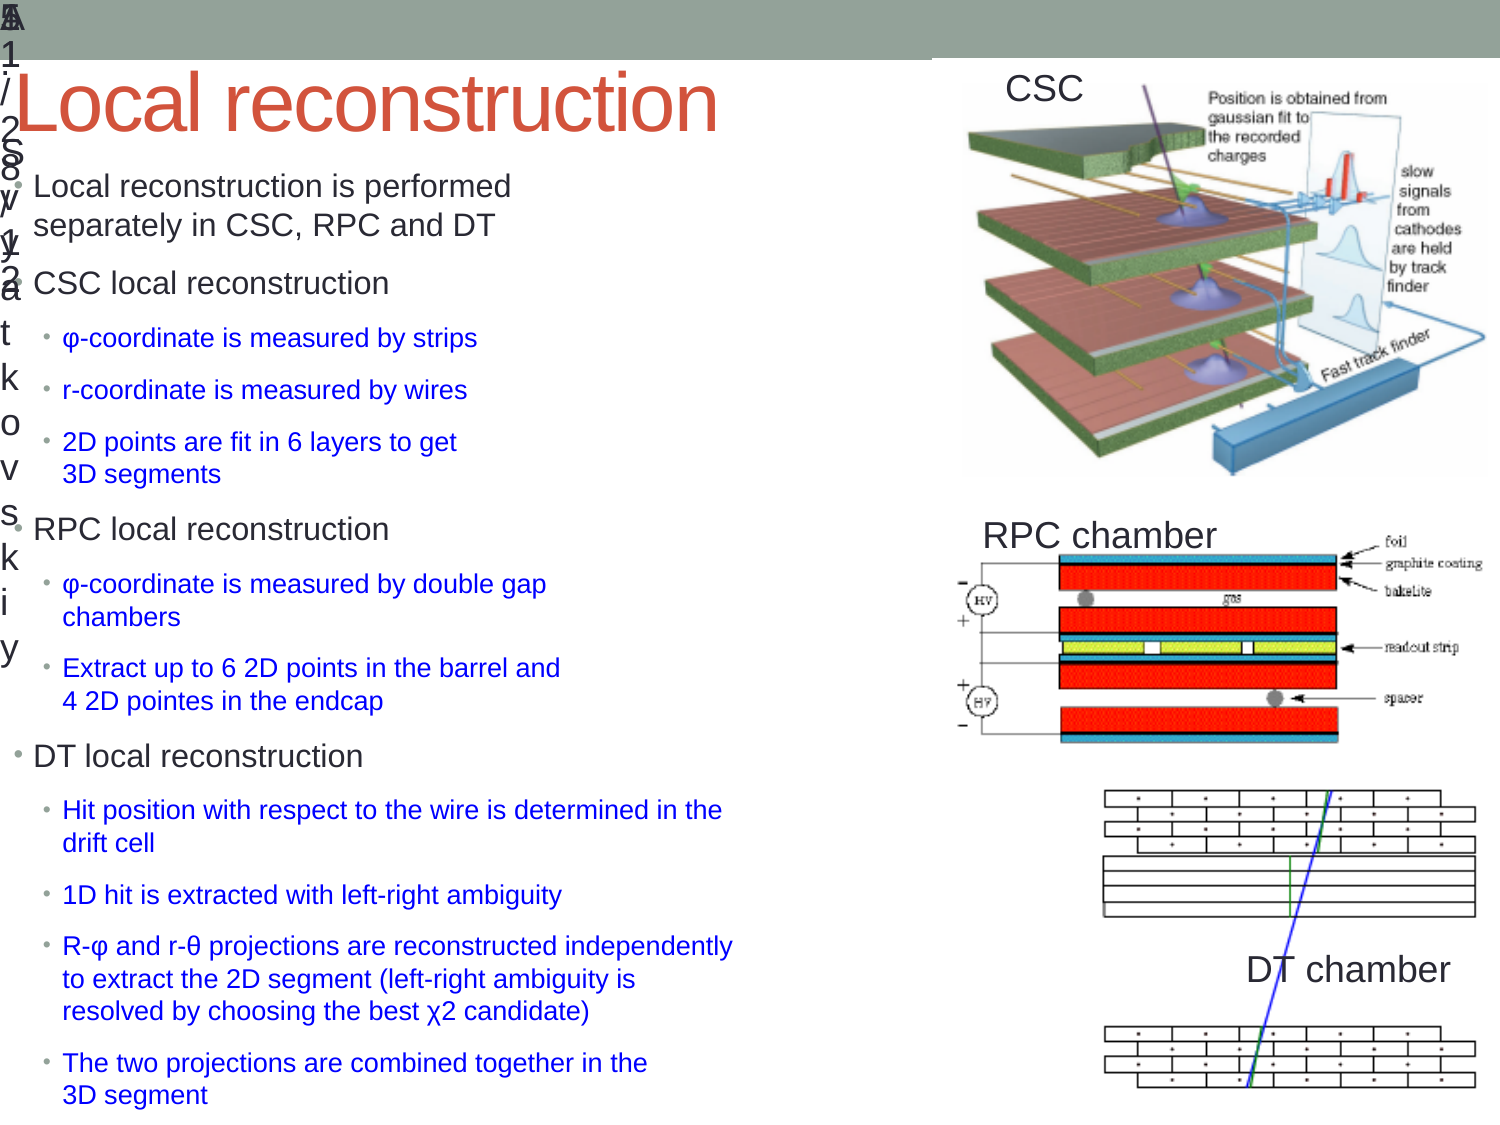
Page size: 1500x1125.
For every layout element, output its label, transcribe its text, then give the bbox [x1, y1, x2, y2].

list Local reconstruction is performed separately in CSC, RPC and DT CSC local reconstruction φ-coordinate is measured by strips r-coordinate is measured by wires 2D points are fit in 6 layers to get 3D segments RPC local reconstruction φ-coordinate is measured by double gap chambers Extract up to 6 2D points in the barrel and 4 2D pointes in the endcap DT local reconstruction Hit position with respect to the wire is determined in the drift cell 1D hit is extracted with left-right ambiguity R-φ and r-θ projections are reconstructed independently to extract the 2D segment (left-right ambiguity is resolved by choosing the best χ2 candidate) The two projections are combined together in the 3D segment [0, 157, 1500, 1125]
text_box CSC [990, 56, 1100, 117]
picture [932, 58, 1500, 480]
title Local reconstruction [0, 16, 1349, 157]
text_box RPC chamber [967, 503, 1233, 564]
picture [1093, 777, 1491, 1100]
text_box DT chamber [1231, 937, 1467, 998]
picture [924, 524, 1491, 764]
